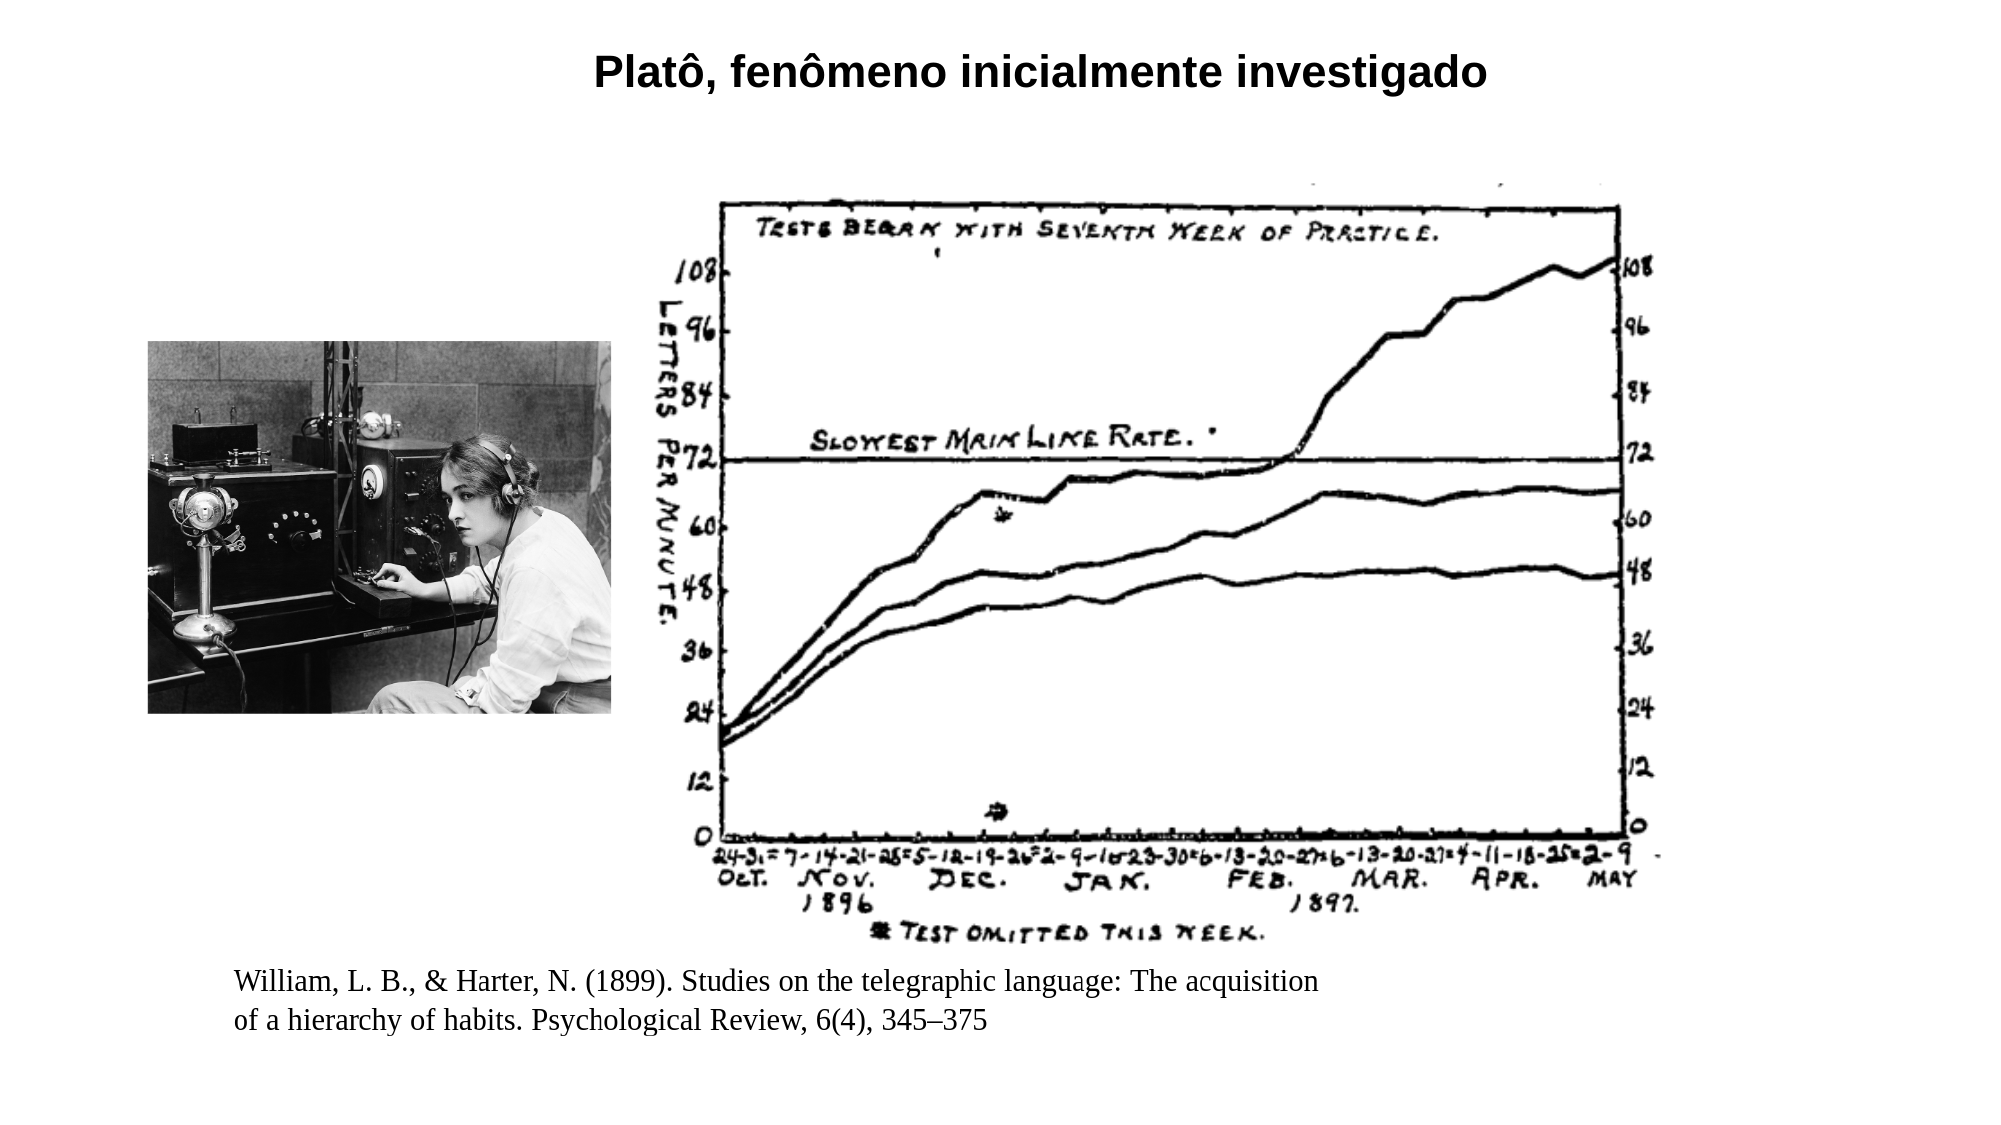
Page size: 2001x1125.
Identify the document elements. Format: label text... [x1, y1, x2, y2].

picture [119, 178, 1683, 1036]
text_box Platô, fenômeno inicialmente investigado [578, 38, 1508, 108]
